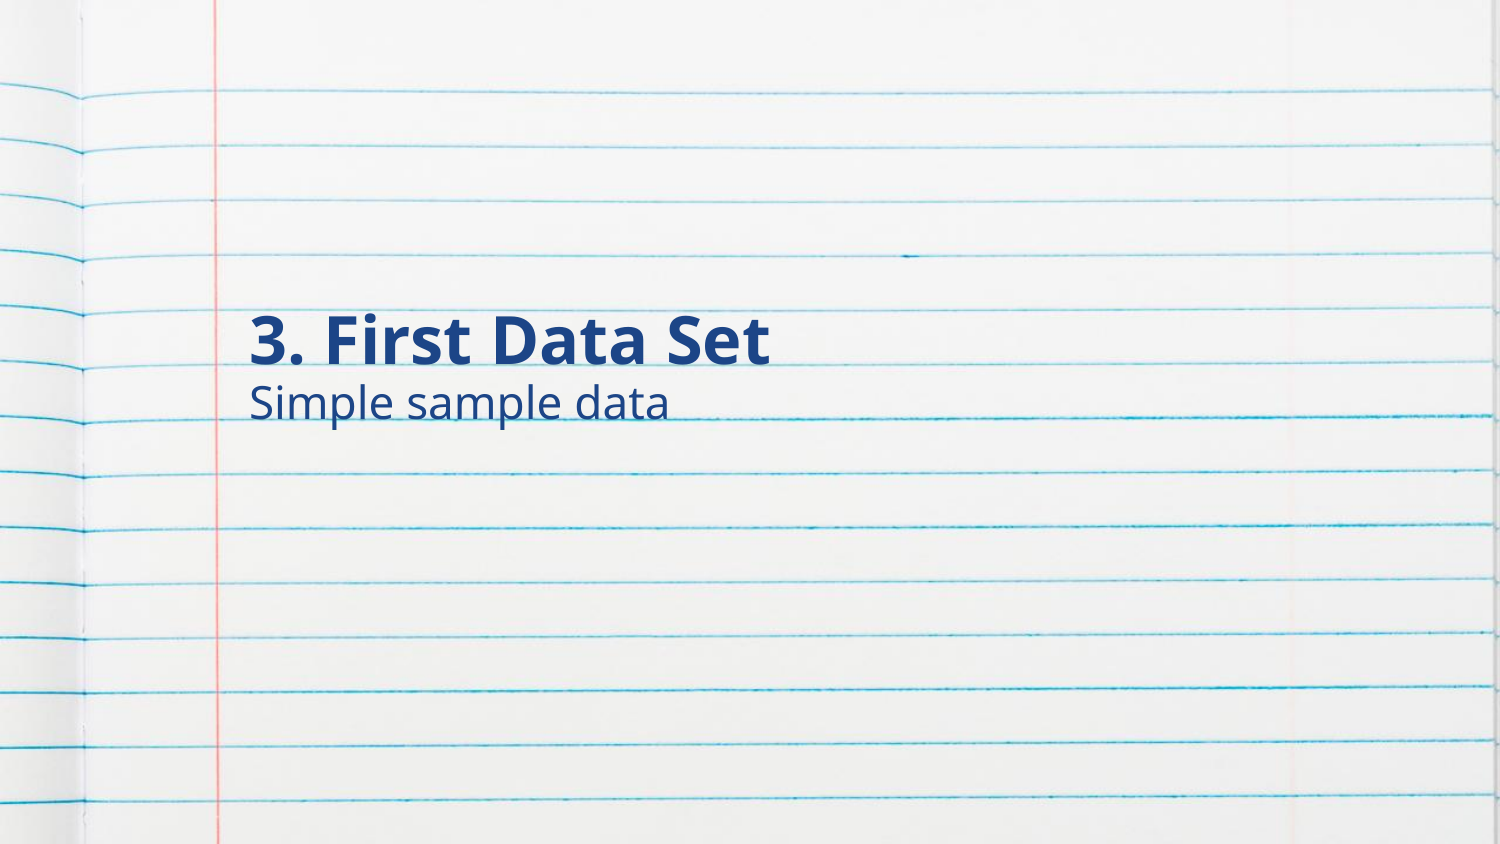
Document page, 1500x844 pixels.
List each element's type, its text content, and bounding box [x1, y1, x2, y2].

title 3. First Data Set [249, 187, 1388, 373]
subtitle Simple sample data [249, 373, 1388, 503]
picture [0, 0, 1500, 844]
